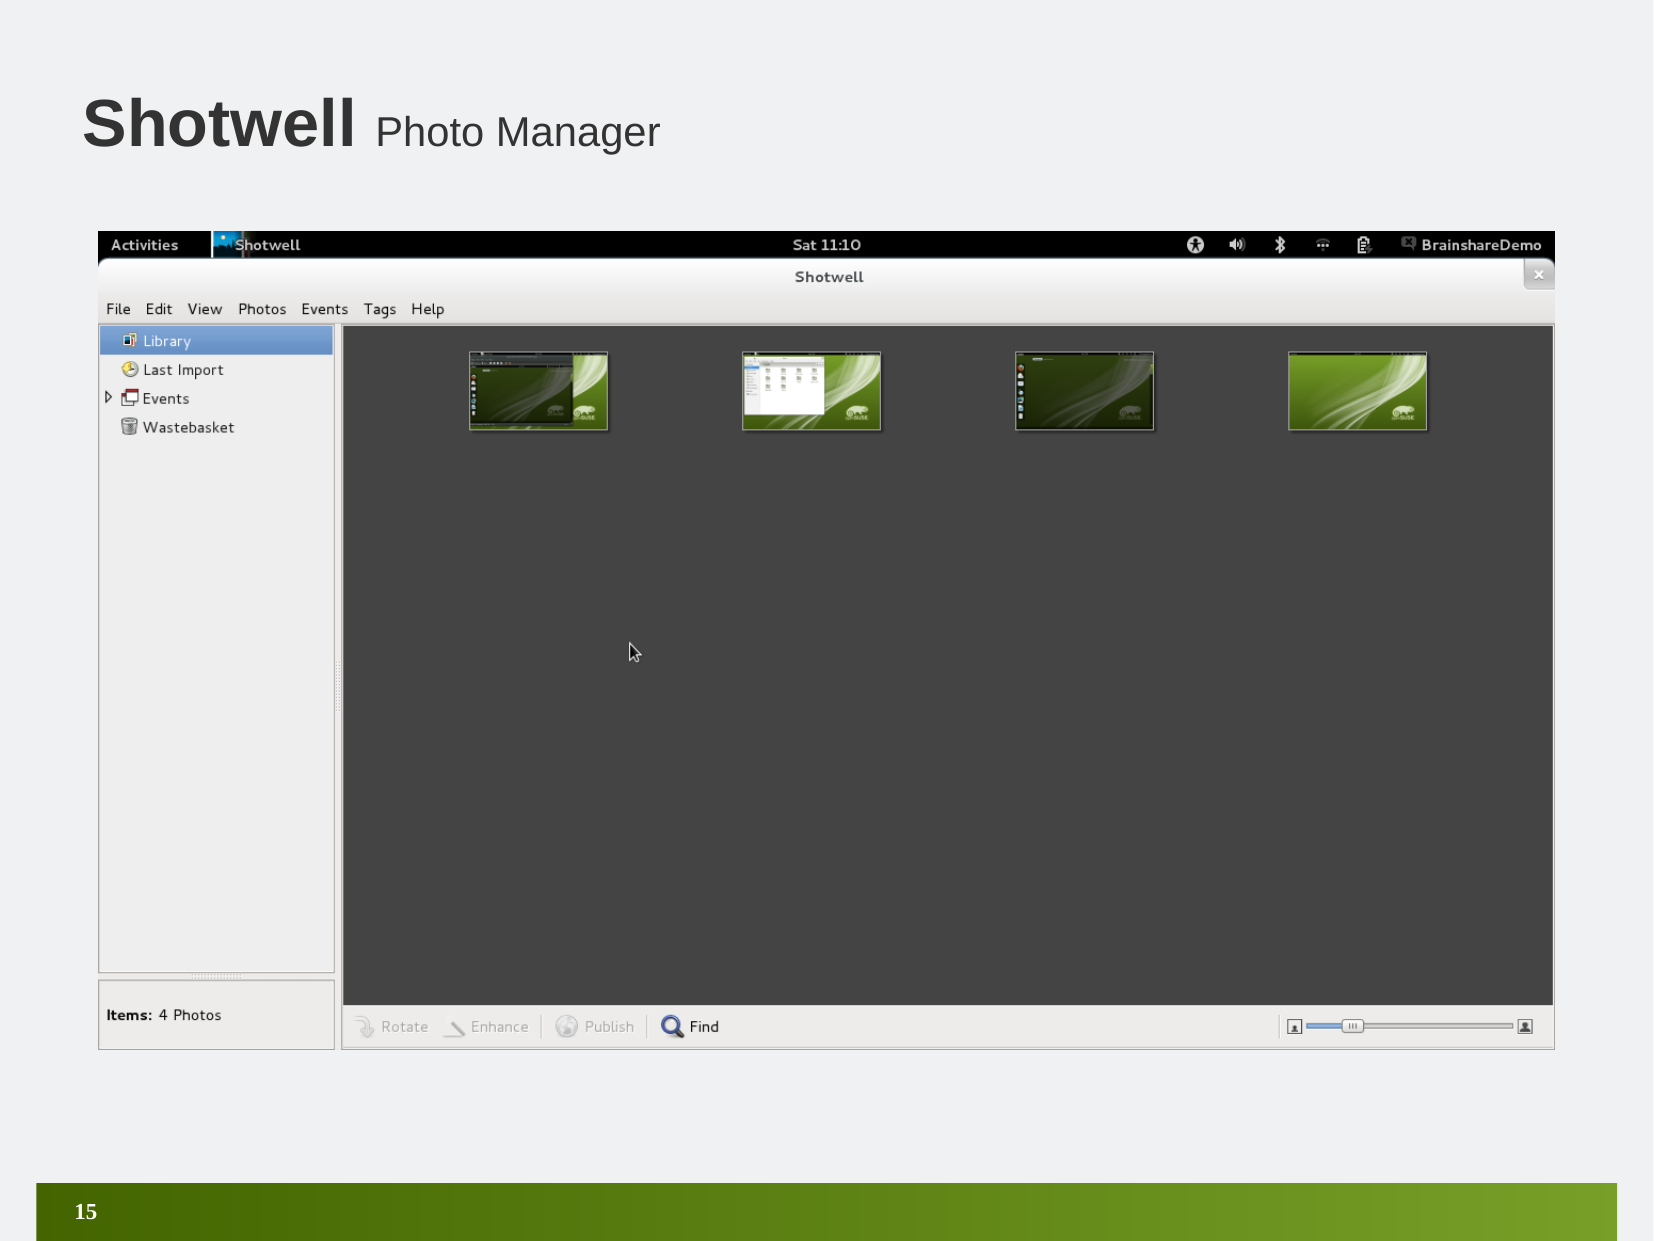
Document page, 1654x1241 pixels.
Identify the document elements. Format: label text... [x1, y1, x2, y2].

title Shotwell Photo Manager [82, 49, 1571, 198]
picture [0, 0, 1654, 1241]
